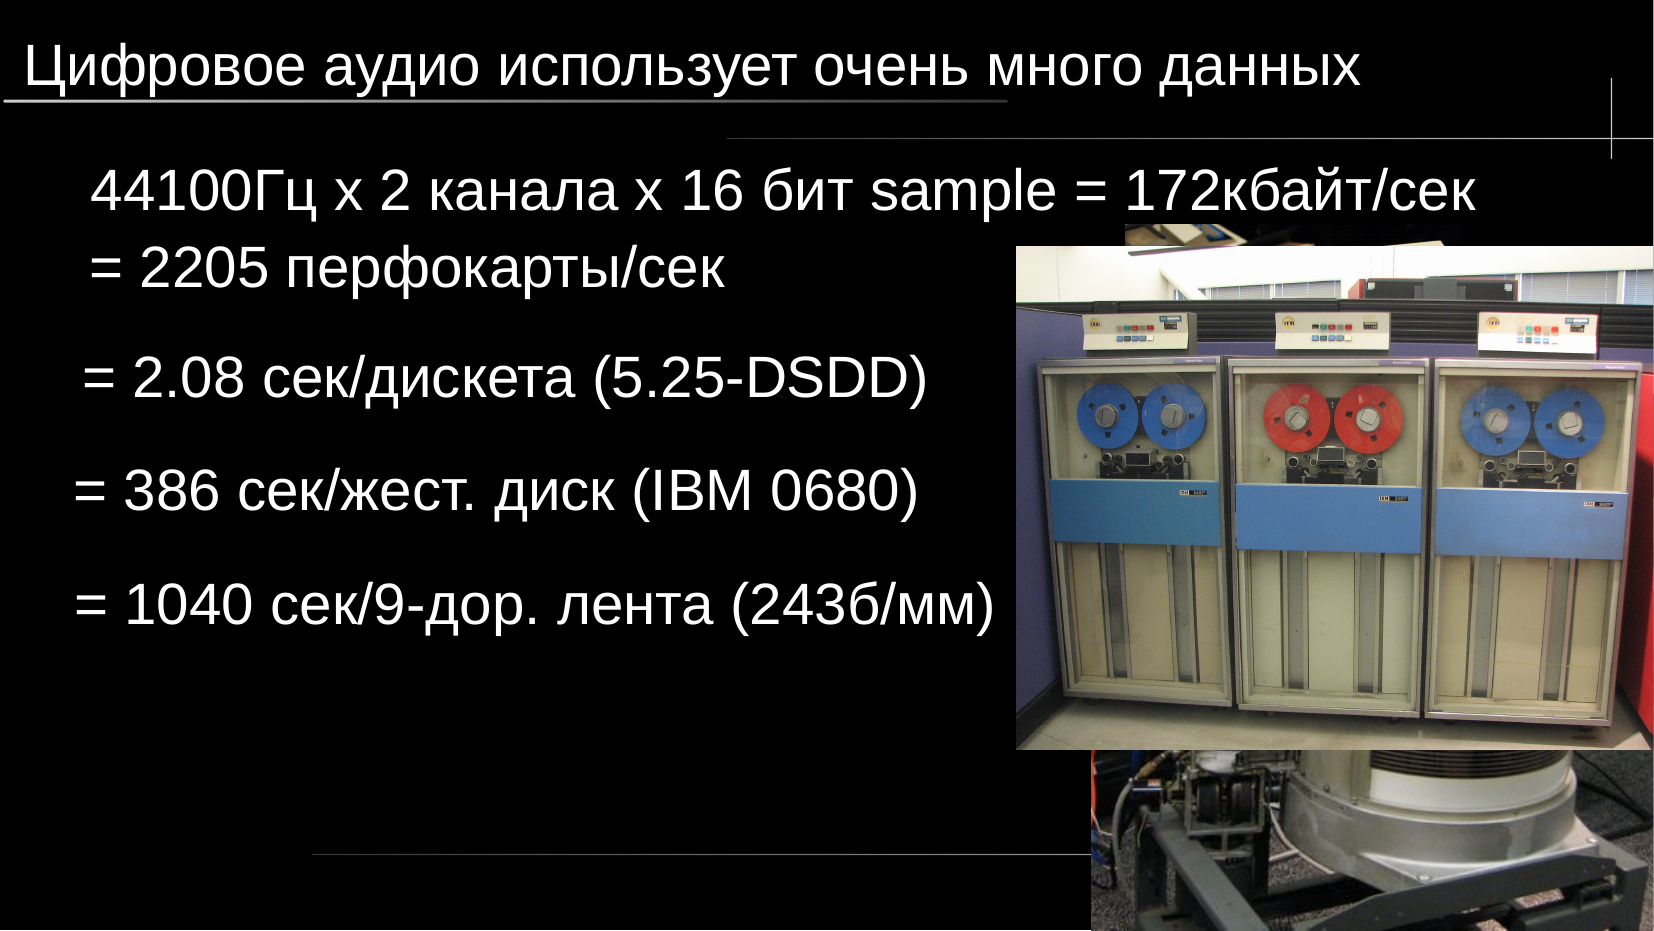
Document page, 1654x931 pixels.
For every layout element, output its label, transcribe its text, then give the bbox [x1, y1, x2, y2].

text_box 44100Гц x 2 канала x 16 бит sample = 172кбайт/cек [76, 150, 1483, 224]
title Цифровое аудио использует очень много данных [23, 11, 1589, 119]
text_box = 386 сек/жест. диск (IBM 0680) [58, 450, 938, 524]
text_box = 1040 сек/9-дор. лента (243б/мм) [59, 564, 1012, 638]
text_box = 2.08 сек/дискета (5.25-DSDD) [67, 337, 947, 411]
text_box = 2205 перфокарты/cек [75, 226, 751, 337]
picture [1016, 224, 1654, 931]
